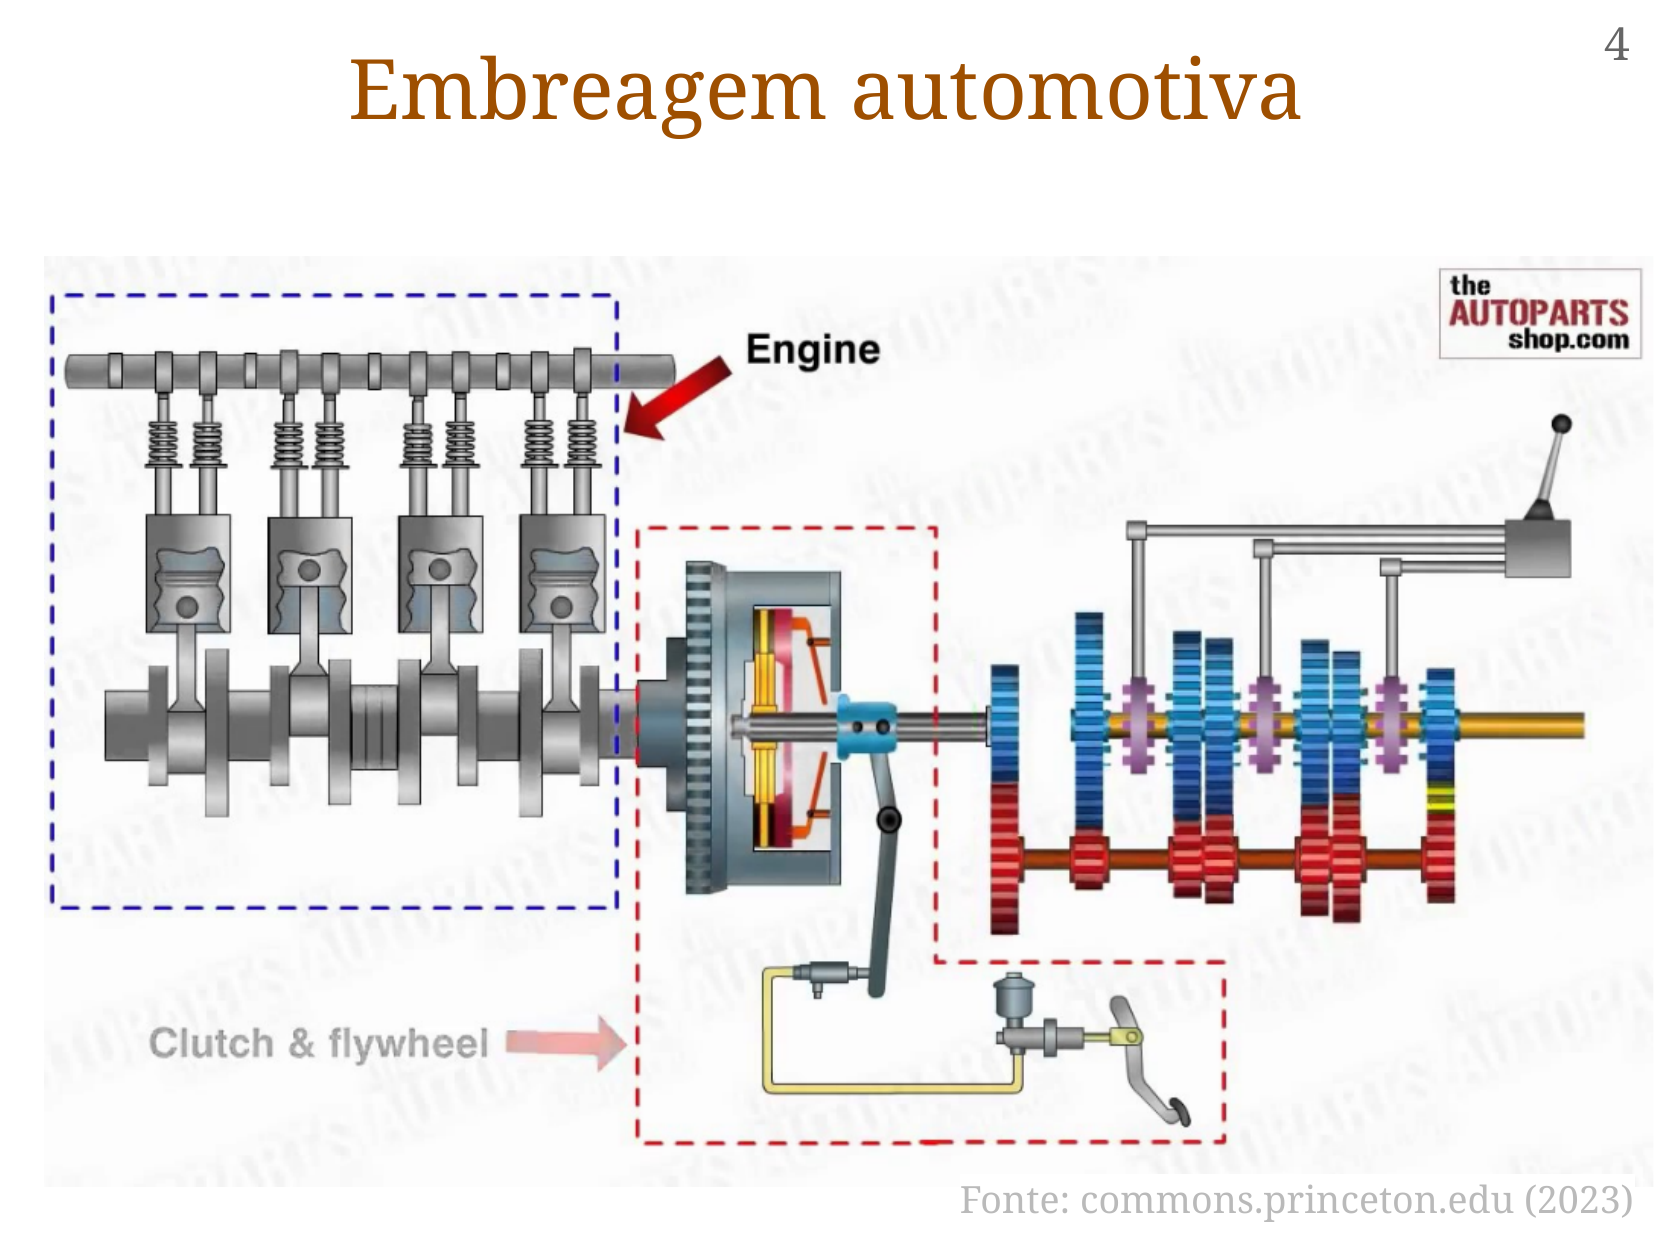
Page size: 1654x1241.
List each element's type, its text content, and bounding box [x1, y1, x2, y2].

title Embreagem automotiva [59, 29, 1595, 148]
picture [44, 256, 1654, 1187]
text_box Fonte: commons.princeton.edu (2023) [944, 1166, 1650, 1233]
